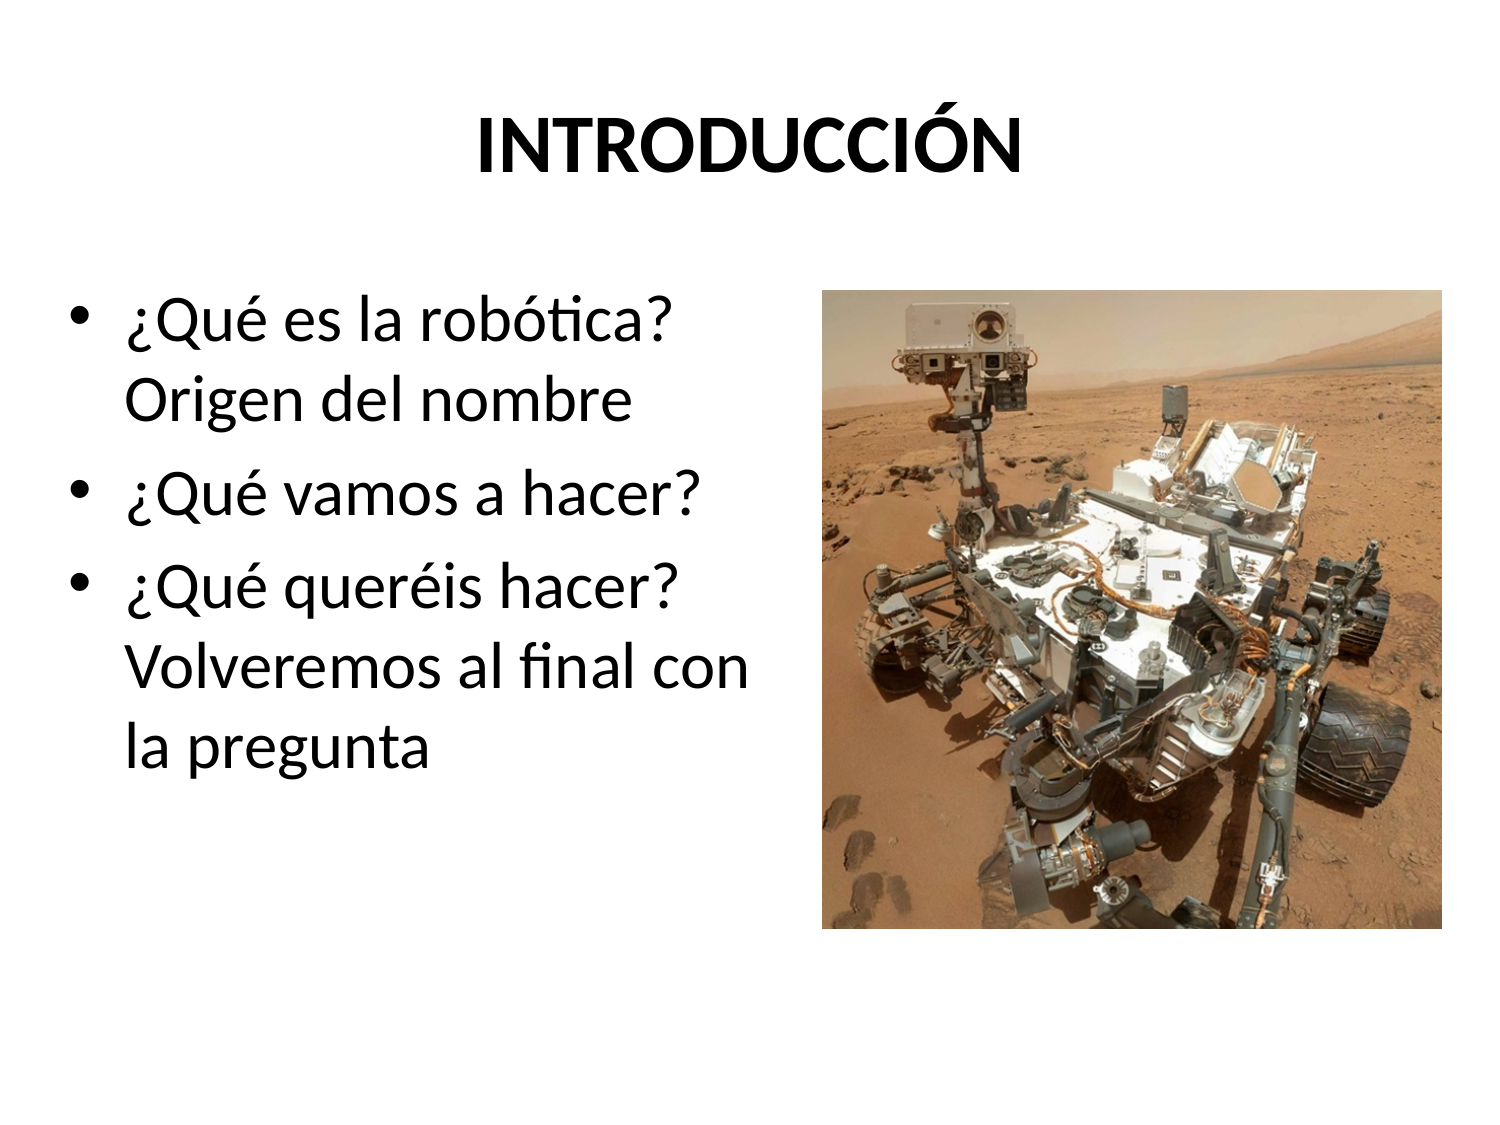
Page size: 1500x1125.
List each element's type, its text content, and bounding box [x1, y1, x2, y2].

list ¿Qué es la robótica? Origen del nombre ¿Qué vamos a hacer? ¿Qué queréis hacer? Volveremos al final con la pregunta [53, 267, 788, 1099]
title INTRODUCCIÓN [75, 45, 1425, 233]
picture [822, 290, 1442, 929]
